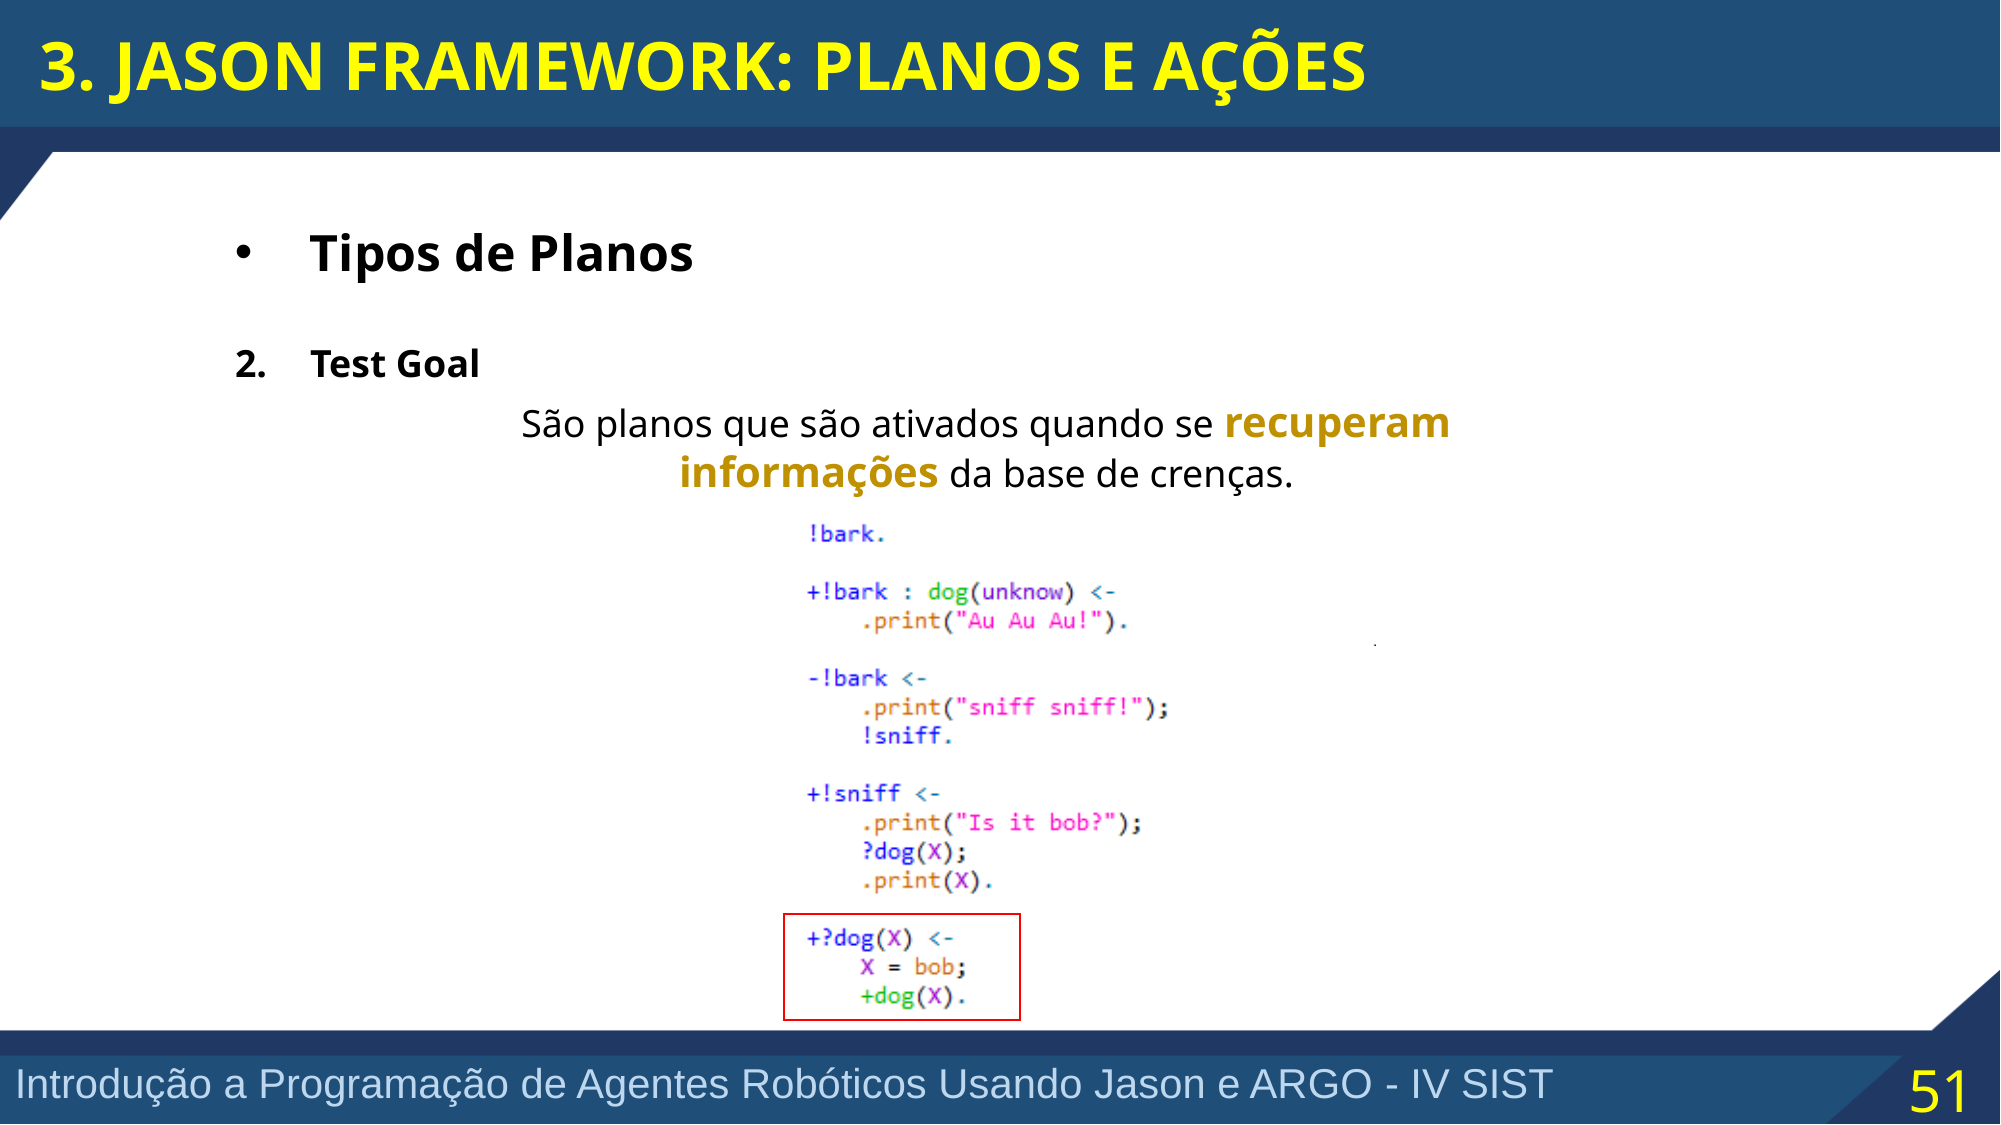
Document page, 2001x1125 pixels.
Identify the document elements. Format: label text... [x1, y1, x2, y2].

picture [0, 0, 2000, 1124]
text_box 3. JASON FRAMEWORK: PLANOS E AÇÕES [24, 16, 2000, 112]
text_box São planos que são ativados quando se recuperam informações da base de crenças. [372, 388, 1601, 504]
text_box Tipos de Planos [220, 214, 1496, 290]
text_box Test Goal [220, 338, 1275, 409]
